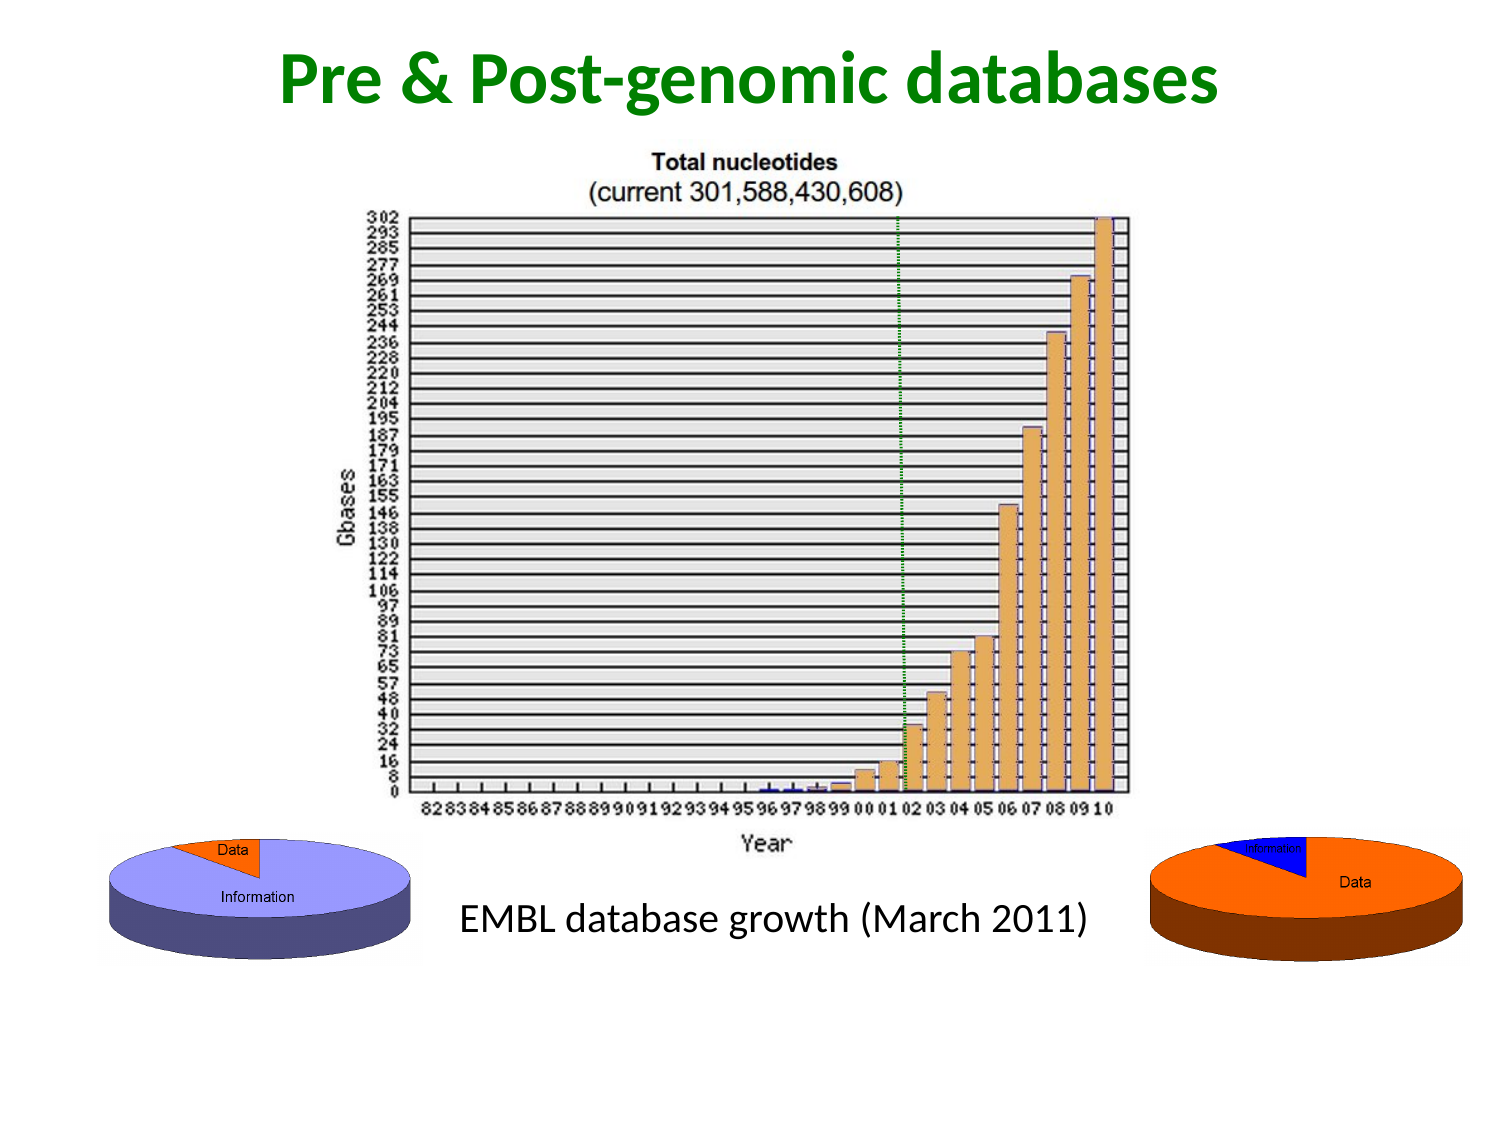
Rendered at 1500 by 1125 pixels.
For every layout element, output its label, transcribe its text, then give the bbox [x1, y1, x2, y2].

text_box Pre & Post-genomic databases [0, 0, 1500, 175]
text_box EMBL database growth (March 2011) [444, 883, 1121, 949]
picture [97, 139, 1470, 966]
